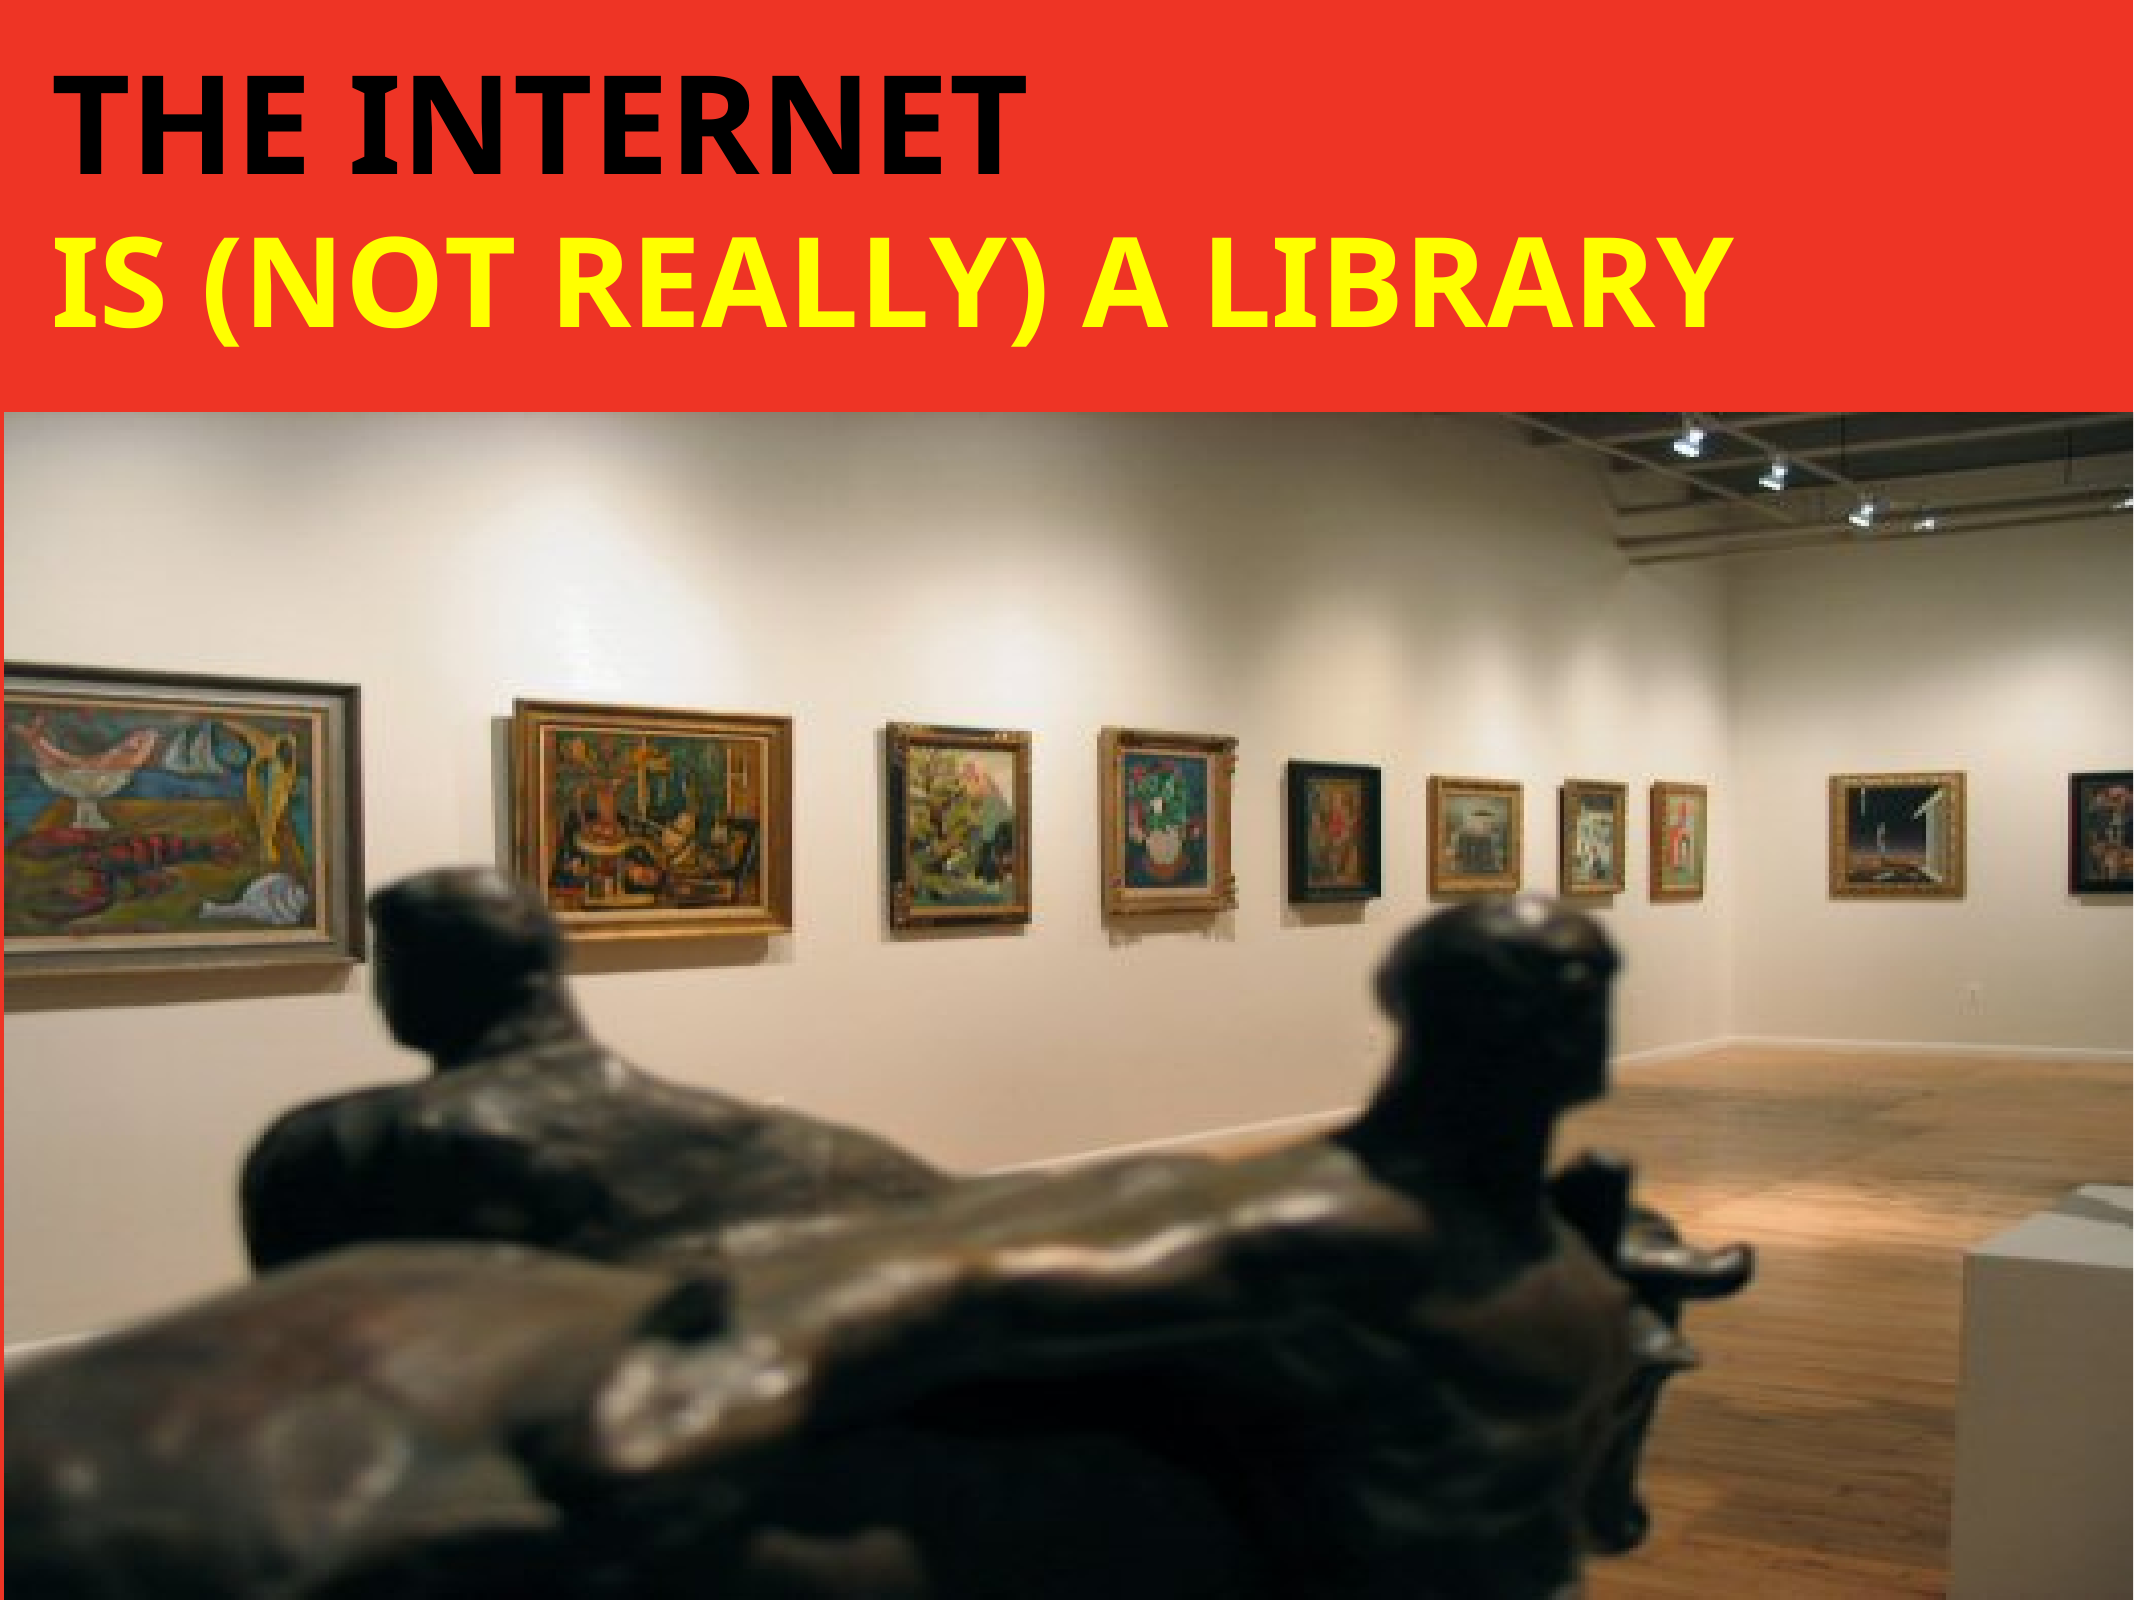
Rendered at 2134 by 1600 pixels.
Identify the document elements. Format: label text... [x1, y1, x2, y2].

text_box THE INTERNET IS (NOT REALLY) A LIBRARY [41, 37, 2063, 412]
picture [4, 412, 2134, 1600]
